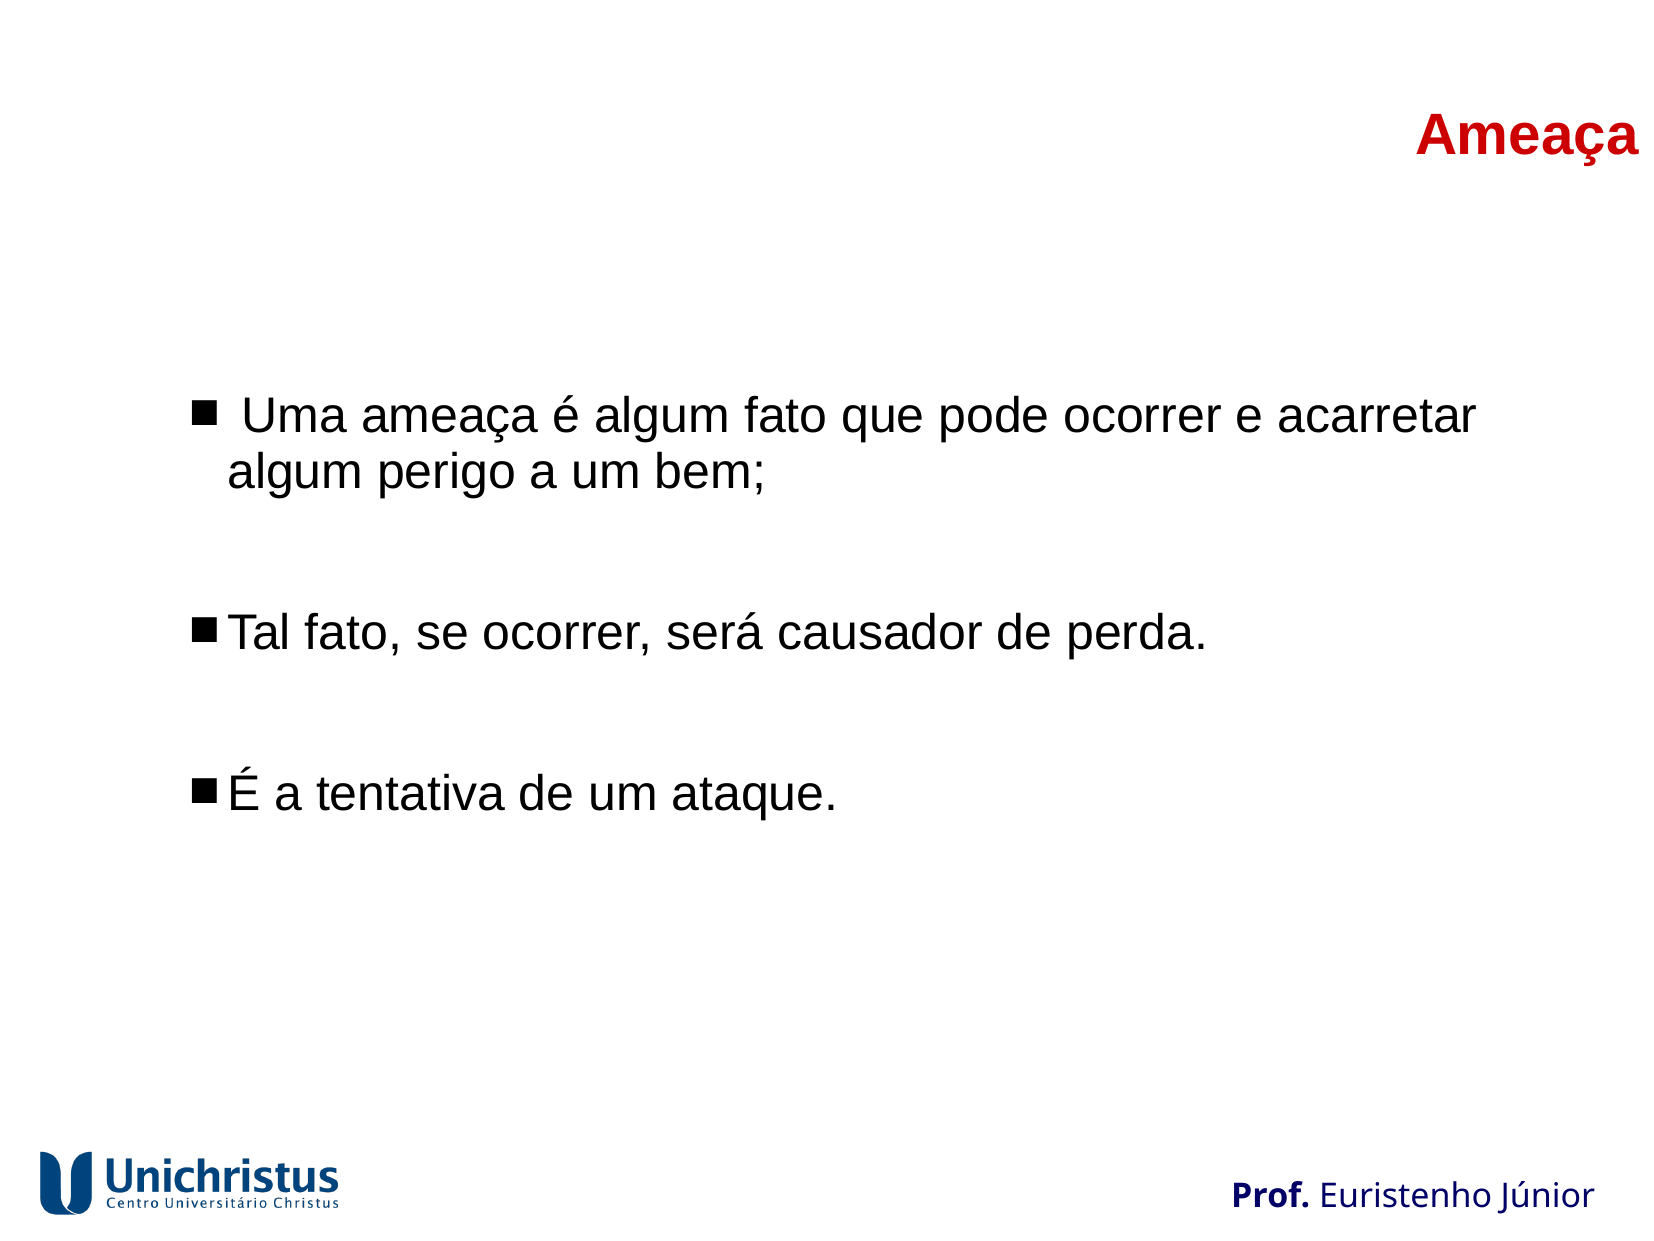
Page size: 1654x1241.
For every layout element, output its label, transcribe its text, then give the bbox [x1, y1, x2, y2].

text_box Ameaça [1400, 94, 1654, 175]
picture [35, 1148, 343, 1217]
text_box Prof. Euristenho Júnior [1216, 1163, 1654, 1224]
text_box Uma ameaça é algum fato que pode ocorrer e acarretar algum perigo a um bem; Tal fato, se ocorrer, será causador de perda. É a tentativa de um ataque. [177, 379, 1524, 829]
